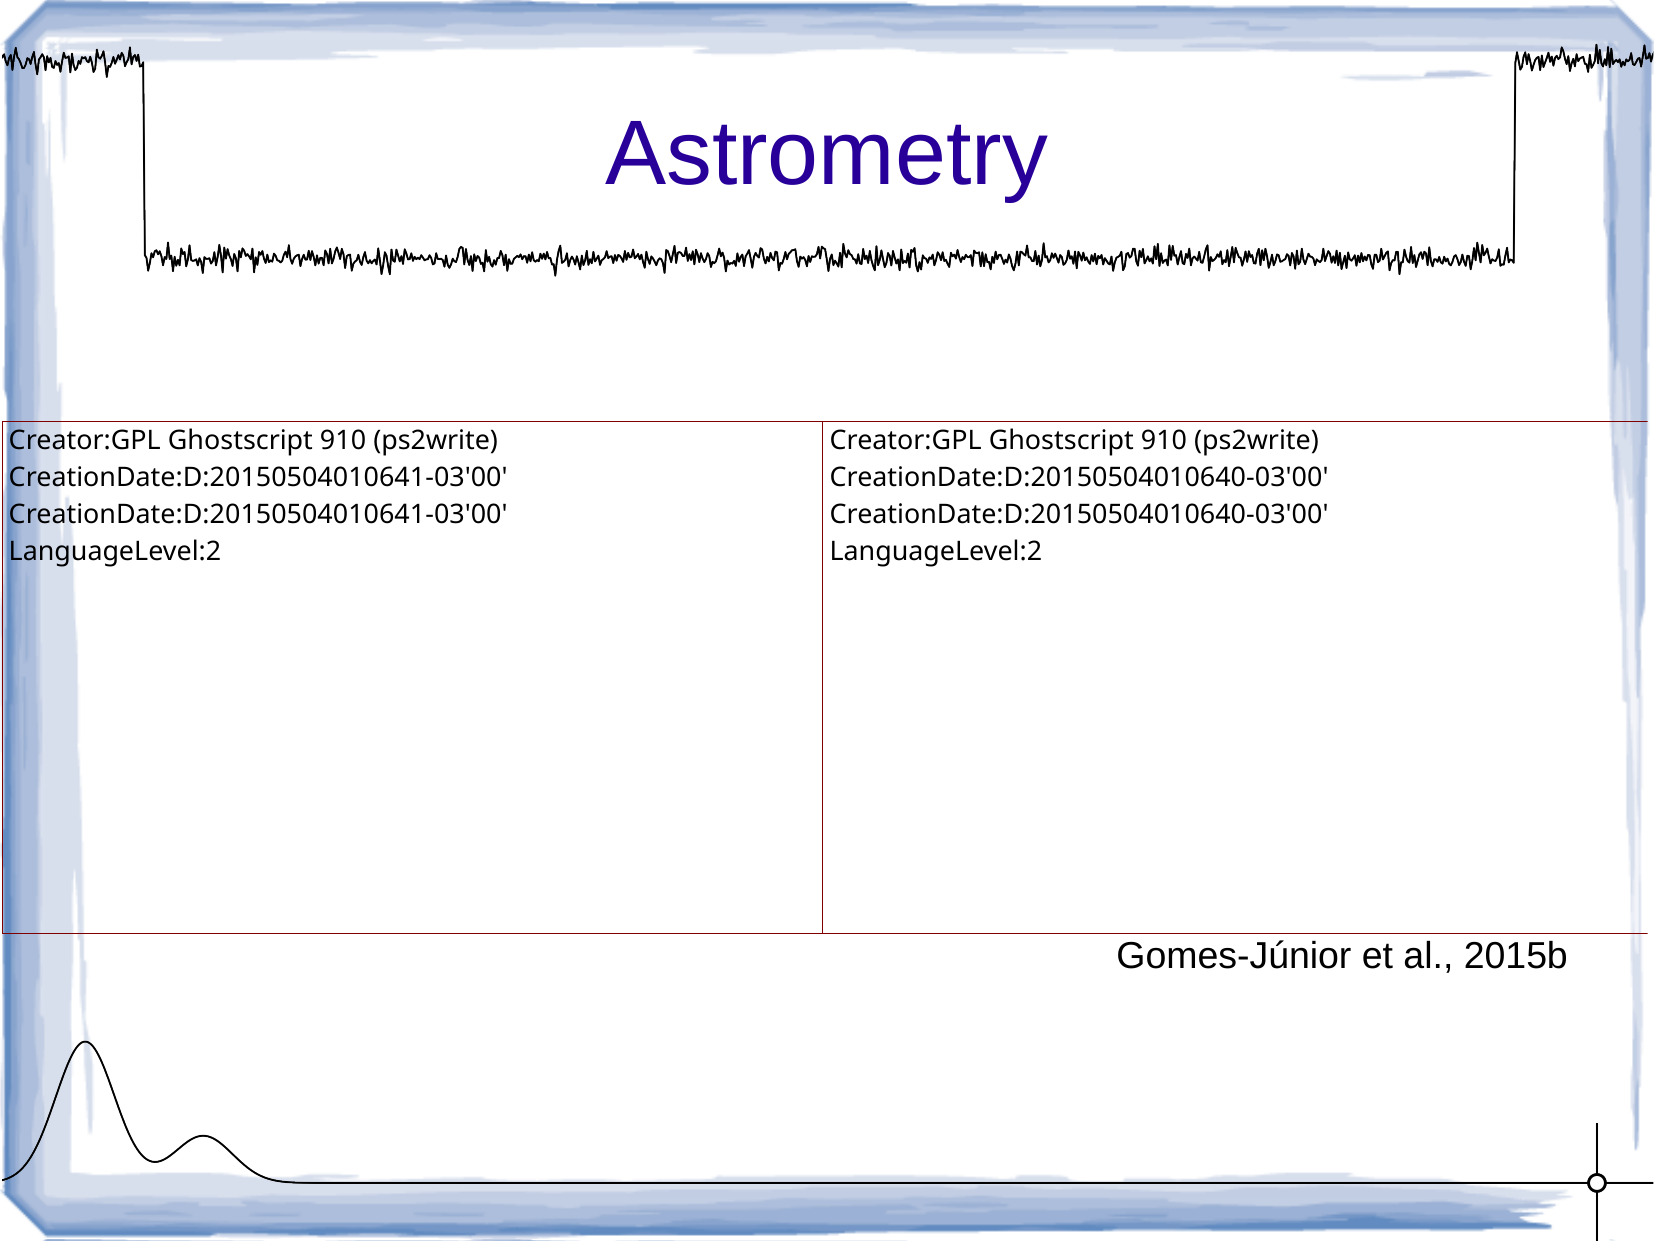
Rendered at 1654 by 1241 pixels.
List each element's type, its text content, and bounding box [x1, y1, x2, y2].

text_box Gomes-Júnior et al., 2015b [1101, 927, 1583, 985]
picture [0, 0, 1654, 1241]
